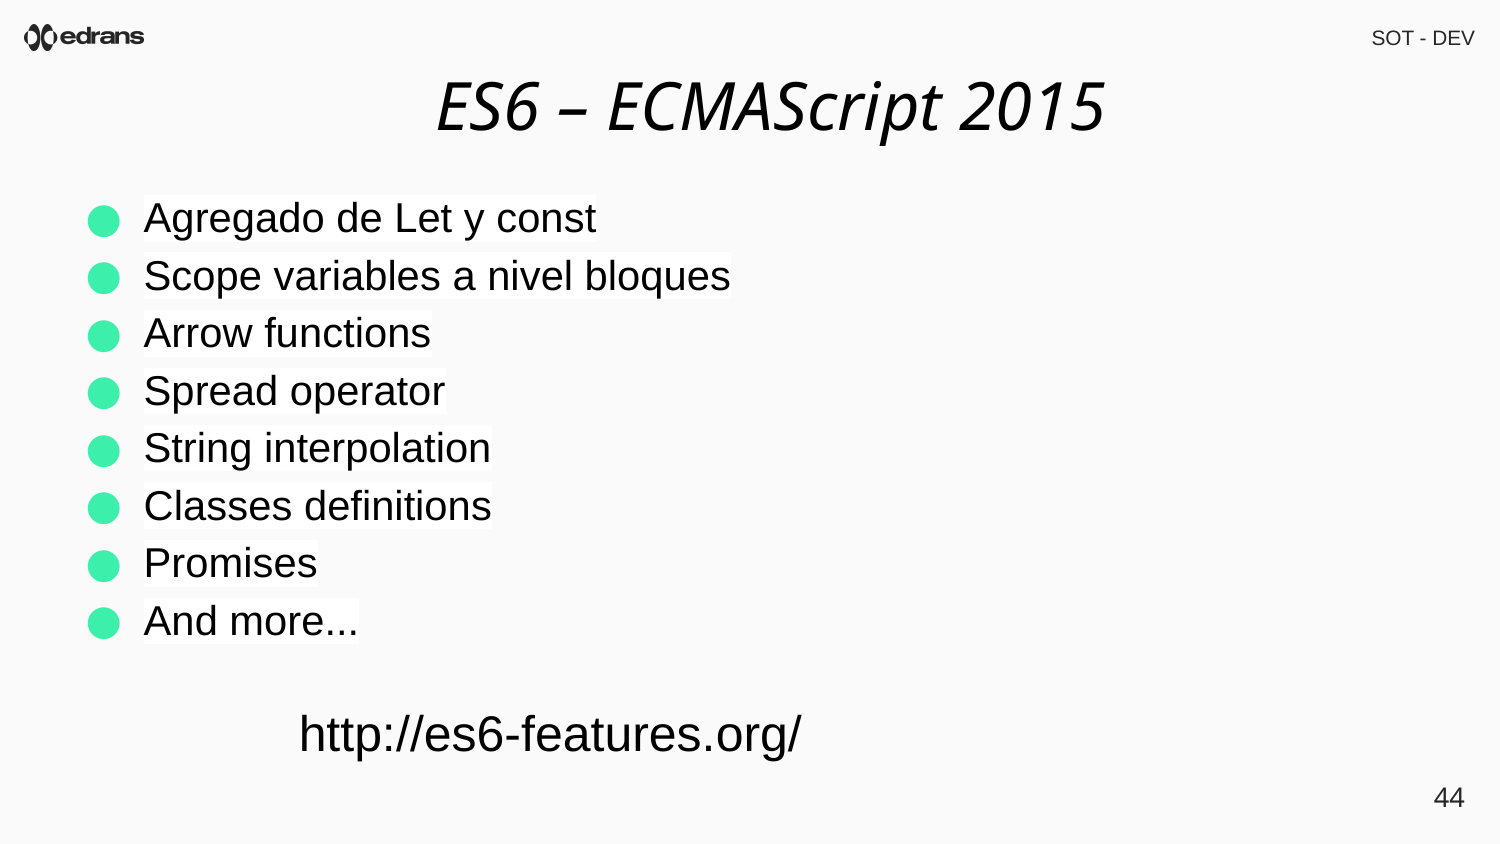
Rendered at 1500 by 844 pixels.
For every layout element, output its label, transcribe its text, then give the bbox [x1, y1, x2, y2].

text_box SOT - DEV [1266, 24, 1475, 51]
slide_number <número> [1389, 764, 1480, 830]
text_box ES6 – ECMAScript 2015 [313, 48, 1230, 169]
text_box Agregado de Let y const Scope variables a nivel bloques Arrow functions Spread operator String interpolation Classes definitions Promises And more... [53, 168, 1446, 599]
picture [24, 24, 144, 51]
text_box http://es6-features.org/ [284, 699, 1052, 770]
